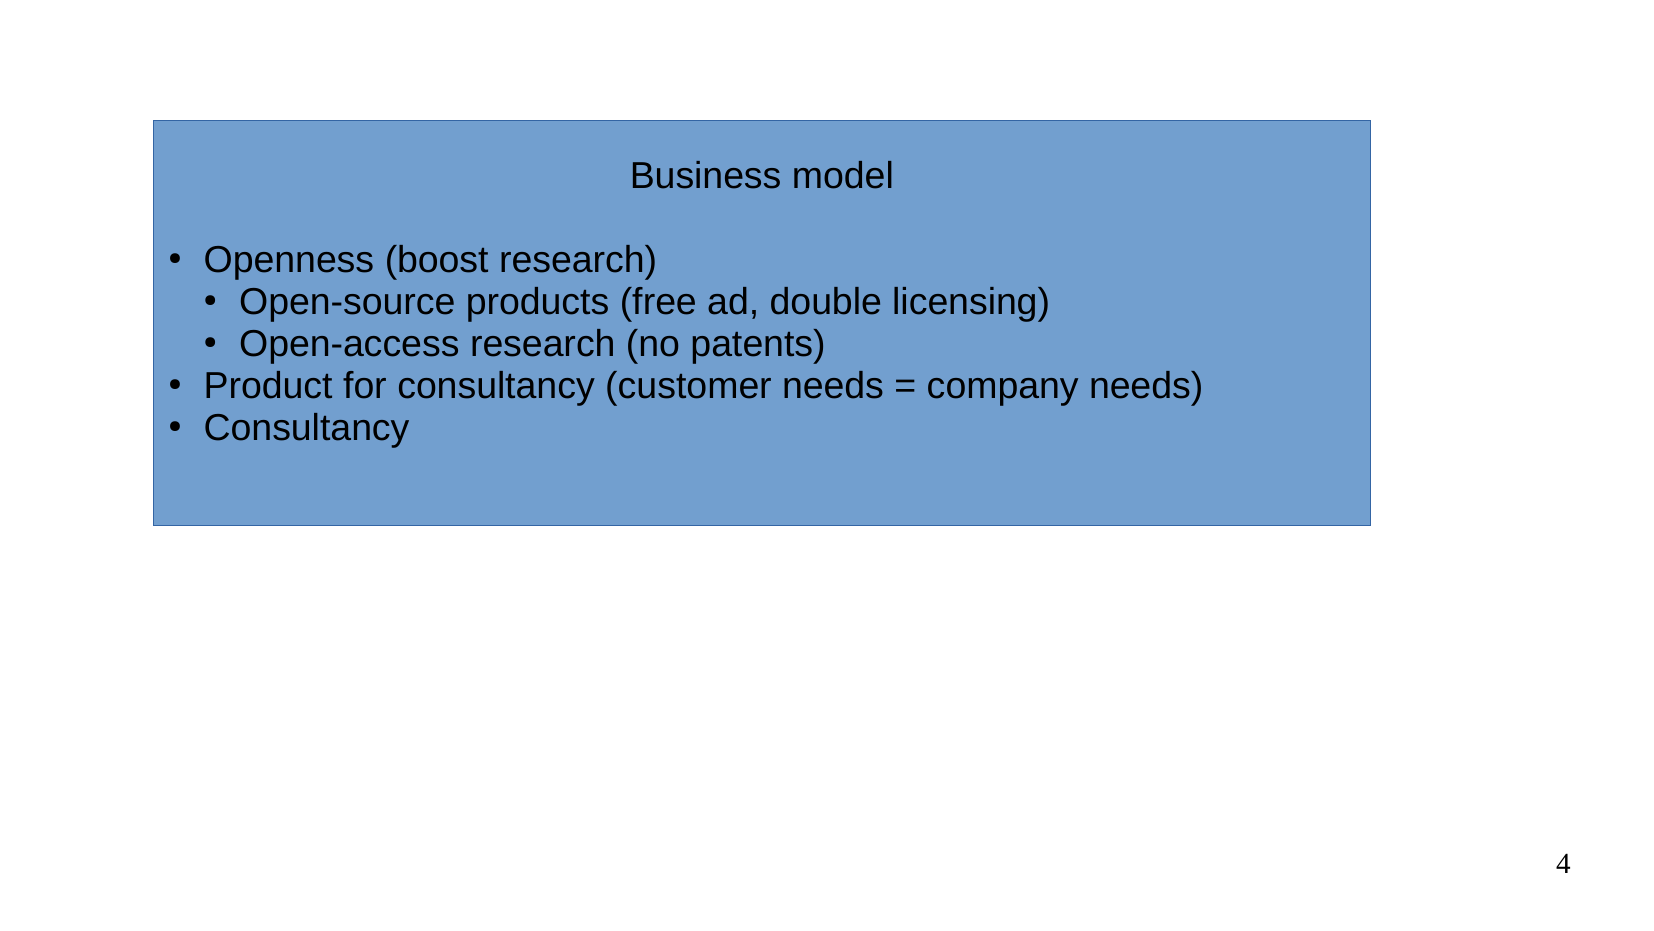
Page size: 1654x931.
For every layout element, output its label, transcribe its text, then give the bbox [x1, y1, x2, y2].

text_box Business model Openness (boost research) Open-source products (free ad, double licensing) Open-access research (no patents) Product for consultancy (customer needs = company needs) Consultancy [153, 120, 1371, 526]
